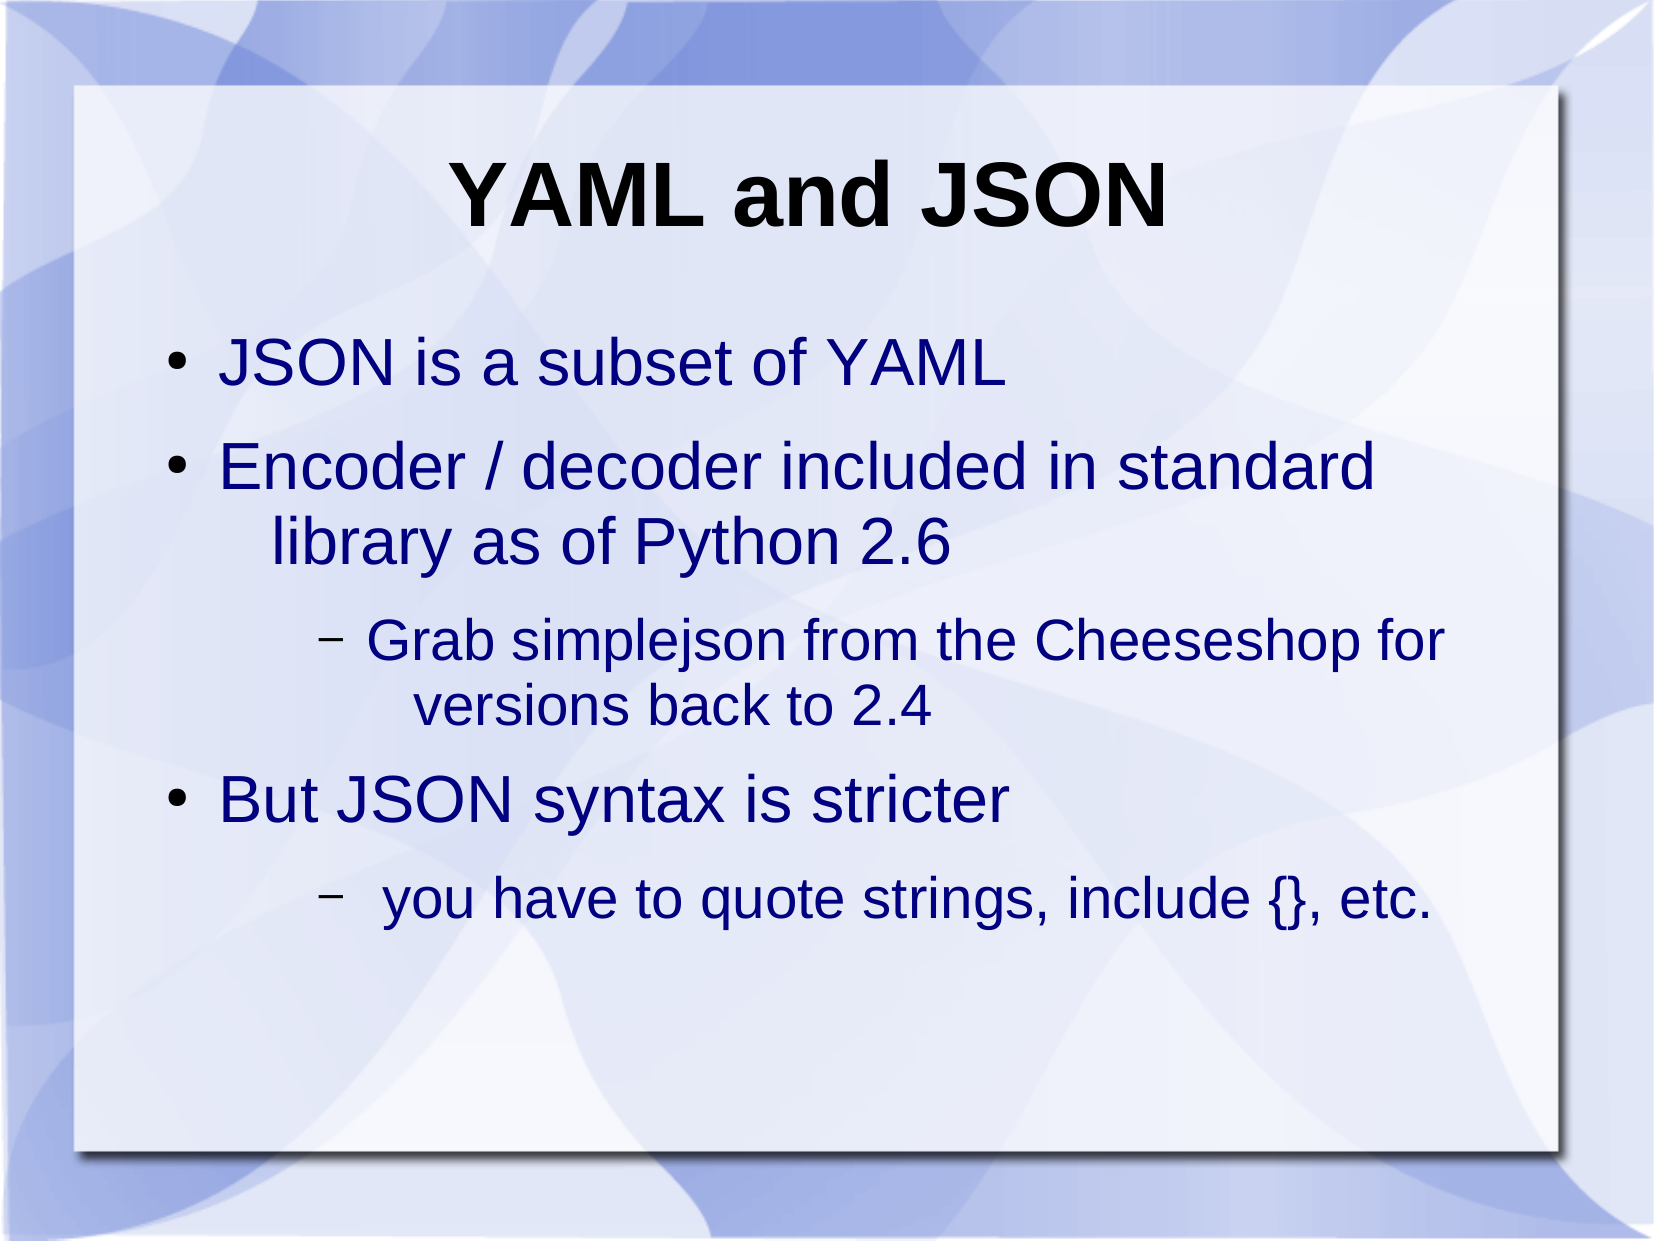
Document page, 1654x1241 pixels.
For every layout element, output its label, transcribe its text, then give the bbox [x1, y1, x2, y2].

list JSON is a subset of YAML Encoder / decoder included in standard library as of Python 2.6 Grab simplejson from the Cheeseshop for versions back to 2.4 But JSON syntax is stricter you have to quote strings, include {}, etc. [129, 324, 1489, 975]
title YAML and JSON [82, 90, 1536, 298]
picture [0, 0, 1654, 1241]
